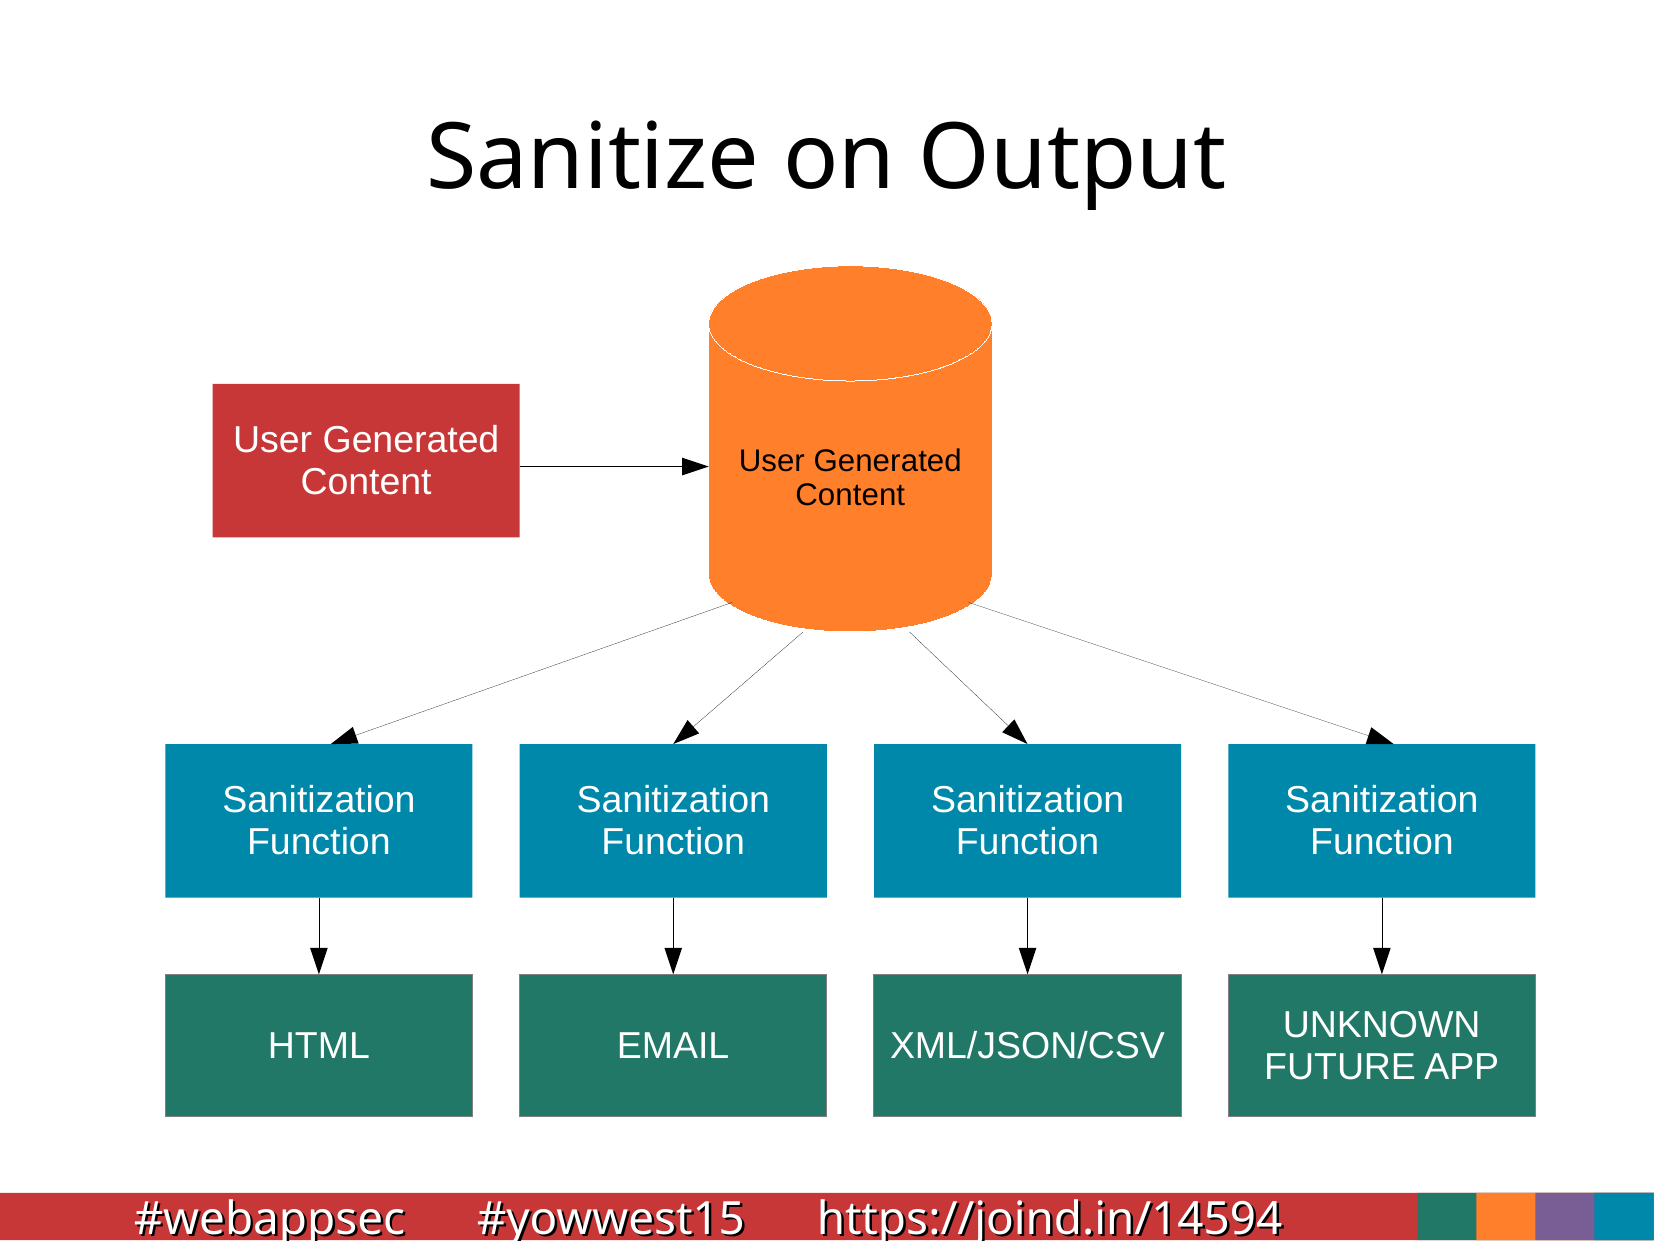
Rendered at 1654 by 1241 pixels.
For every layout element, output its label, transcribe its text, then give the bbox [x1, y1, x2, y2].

text_box XML/JSON/CSV [873, 974, 1182, 1117]
text_box User Generated Content [708, 265, 993, 632]
text_box Sanitization Function [165, 744, 473, 898]
text_box HTML [165, 974, 473, 1117]
text_box User Generated Content [212, 383, 520, 538]
title Sanitize on Output [82, 49, 1571, 257]
text_box Sanitization Function [1228, 744, 1536, 898]
text_box Sanitization Function [519, 744, 827, 898]
text_box UNKNOWN FUTURE APP [1228, 974, 1536, 1117]
text_box Sanitization Function [874, 744, 1182, 898]
text_box EMAIL [519, 974, 827, 1117]
